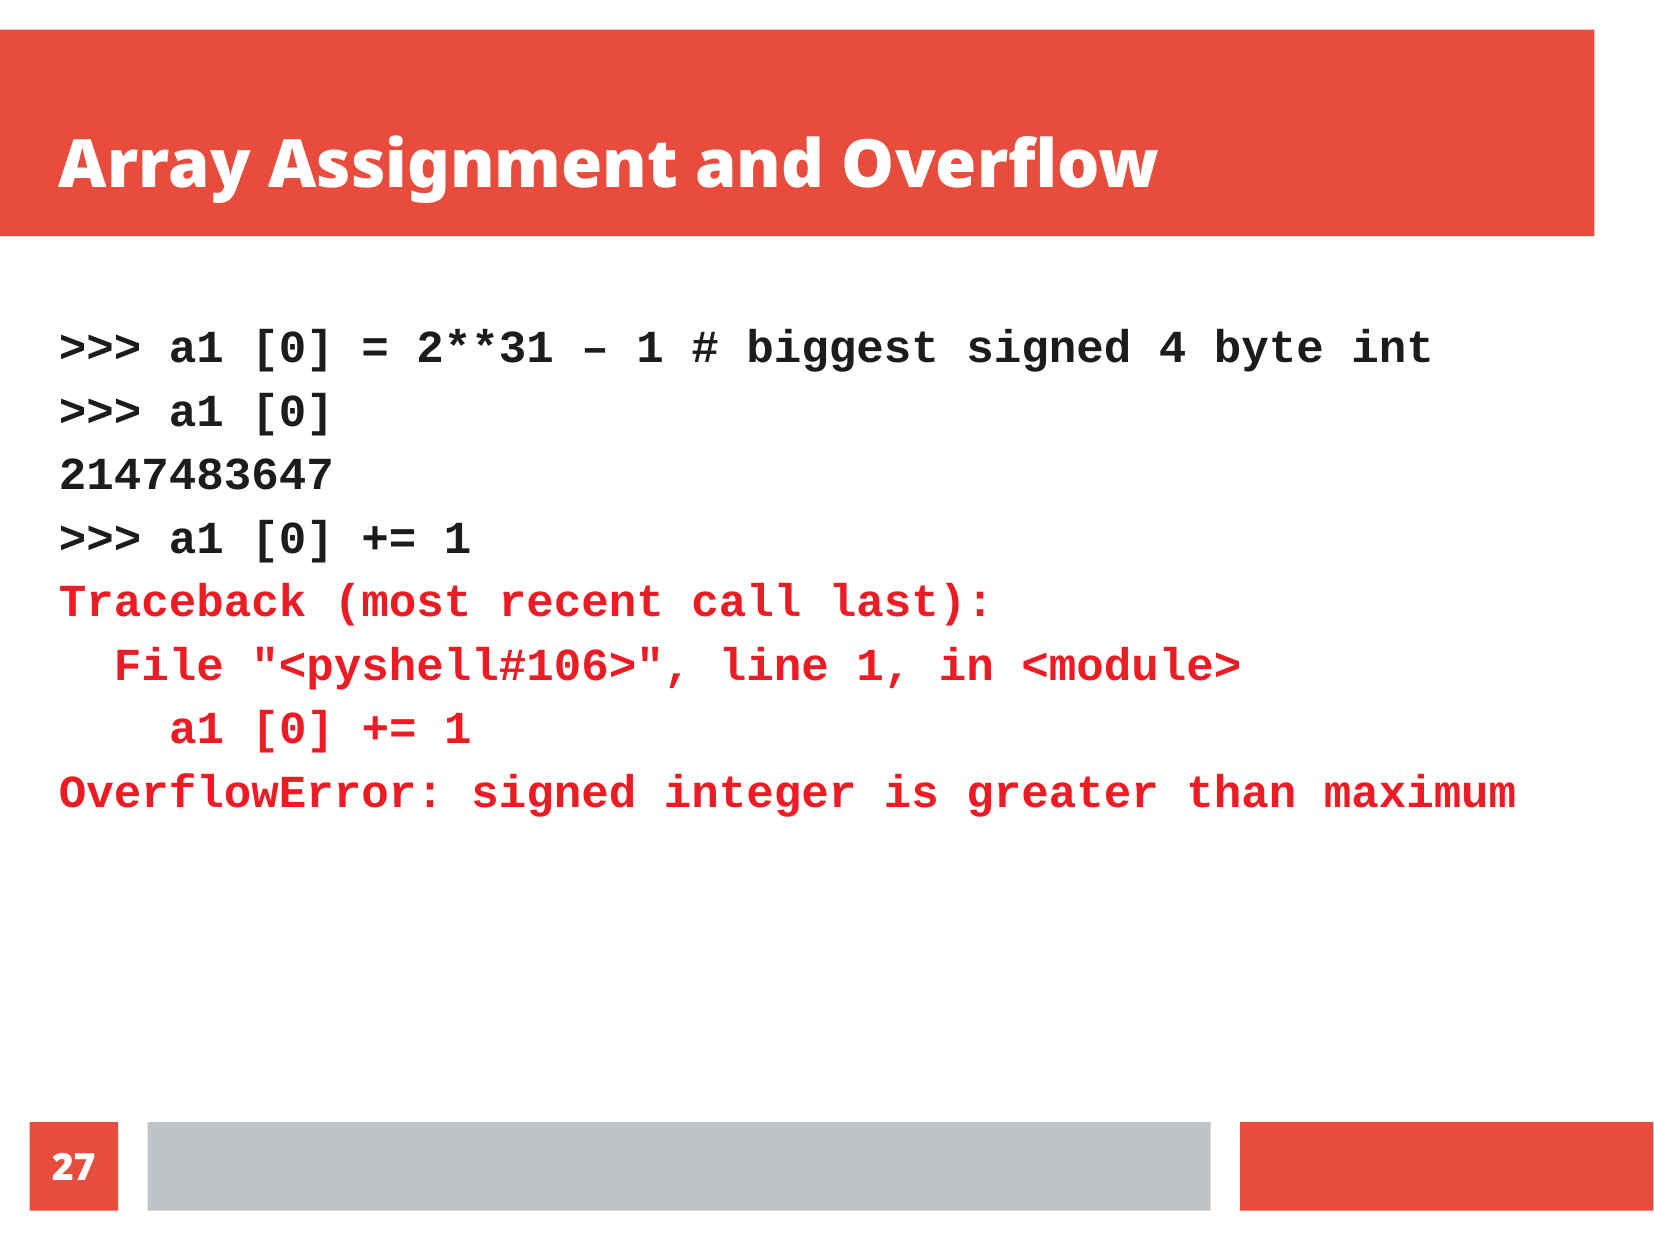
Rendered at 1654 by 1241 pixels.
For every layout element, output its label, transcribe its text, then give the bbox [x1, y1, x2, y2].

list >>> a1 [0] = 2**31 – 1 # biggest signed 4 byte int >>> a1 [0] 2147483647 >>> a1 [0] += 1 Traceback (most recent call last): File "<pyshell#106>", line 1, in <module> a1 [0] += 1 OverflowError: signed integer is greater than maximum [59, 324, 1565, 1045]
title Array Assignment and Overflow [59, 59, 1595, 207]
